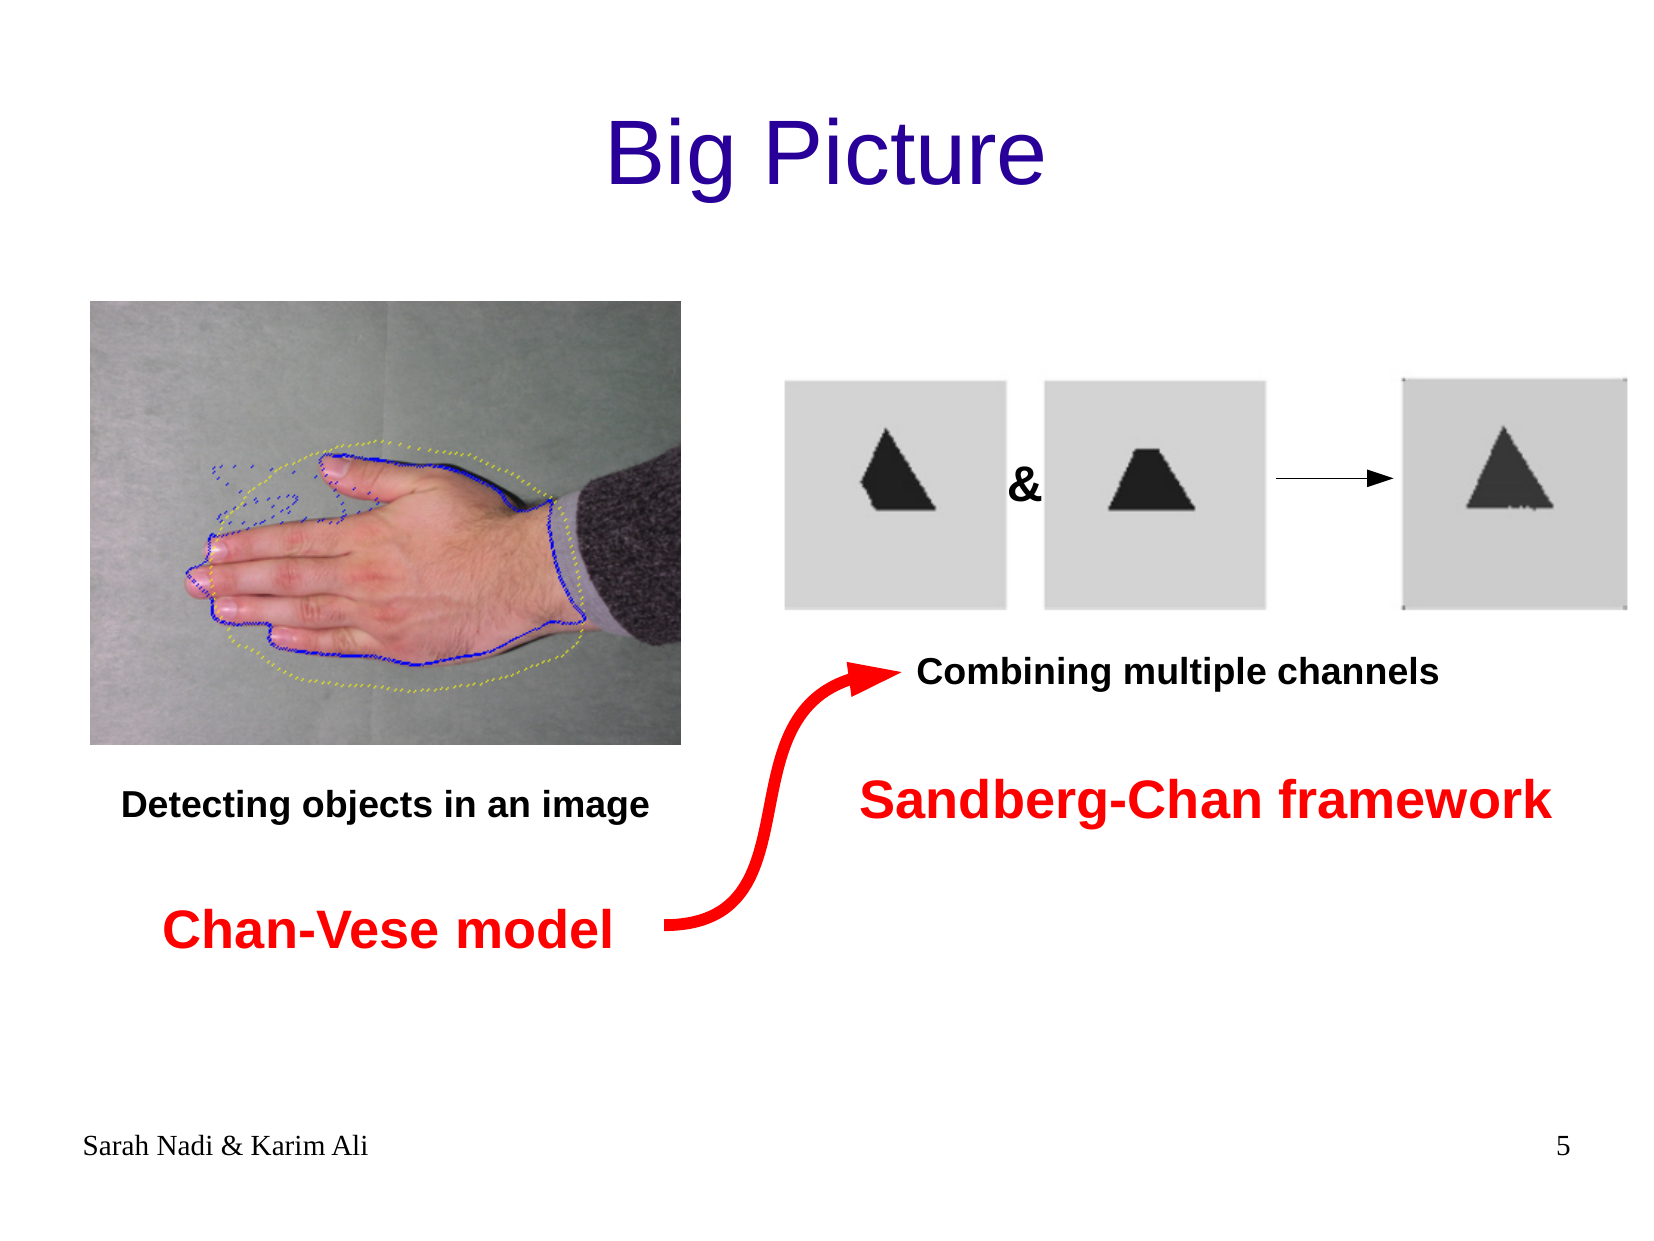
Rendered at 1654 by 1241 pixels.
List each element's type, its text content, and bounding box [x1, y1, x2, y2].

text_box Combining multiple channels [901, 643, 1456, 701]
picture [90, 301, 681, 745]
text_box Detecting objects in an image [106, 775, 666, 833]
title Big Picture [82, 49, 1571, 257]
picture [767, 369, 1644, 621]
text_box Chan-Vese model [147, 891, 631, 968]
text_box Sandberg-Chan framework [844, 761, 1569, 838]
text_box & [992, 449, 1058, 520]
